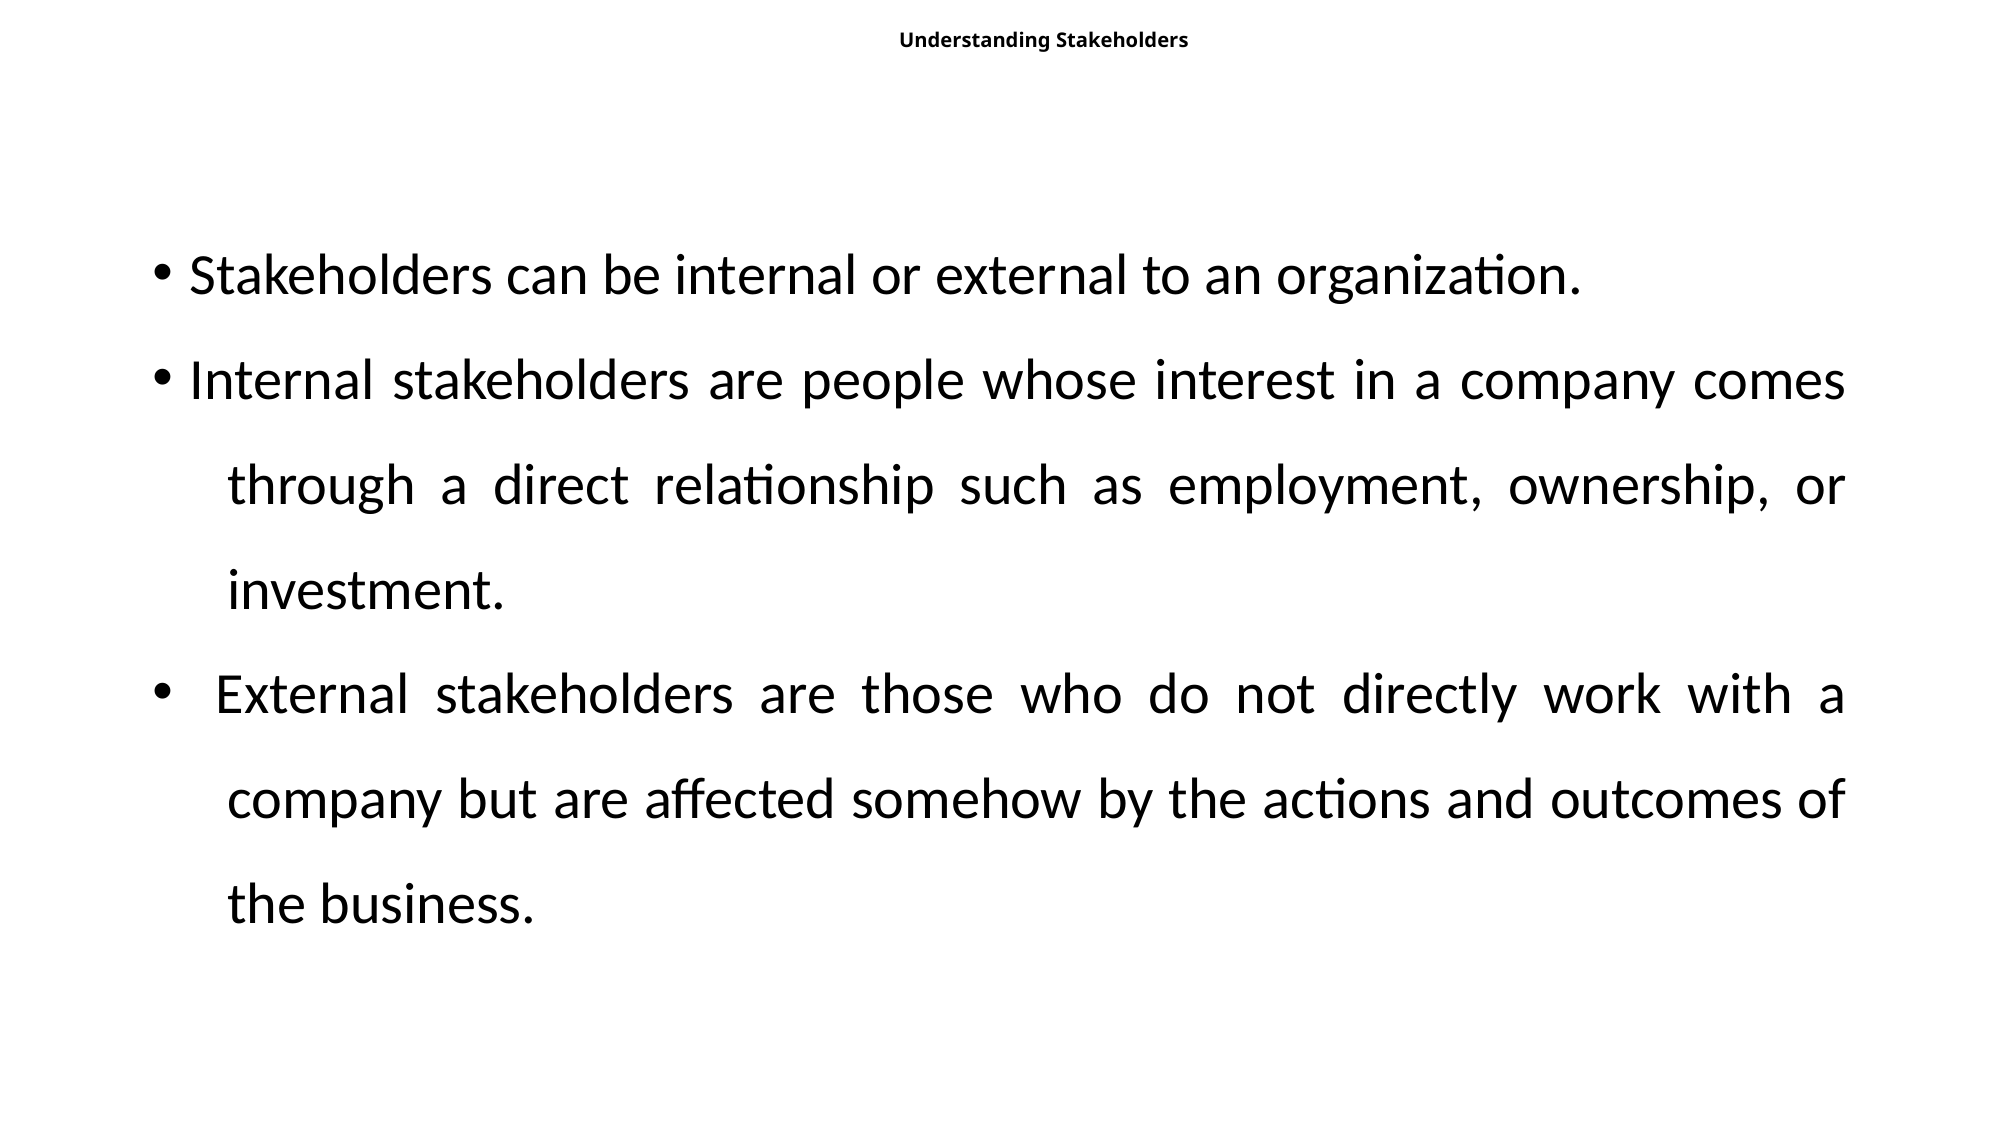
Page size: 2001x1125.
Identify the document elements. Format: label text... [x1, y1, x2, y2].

list Stakeholders can be internal or external to an organization. Internal stakeholders are people whose interest in a company comes through a direct relationship such as employment, ownership, or investment. External stakeholders are those who do not directly work with a company but are affected somehow by the actions and outcomes of the business. [137, 124, 1863, 1014]
title Understanding Stakeholders [332, 0, 1751, 84]
